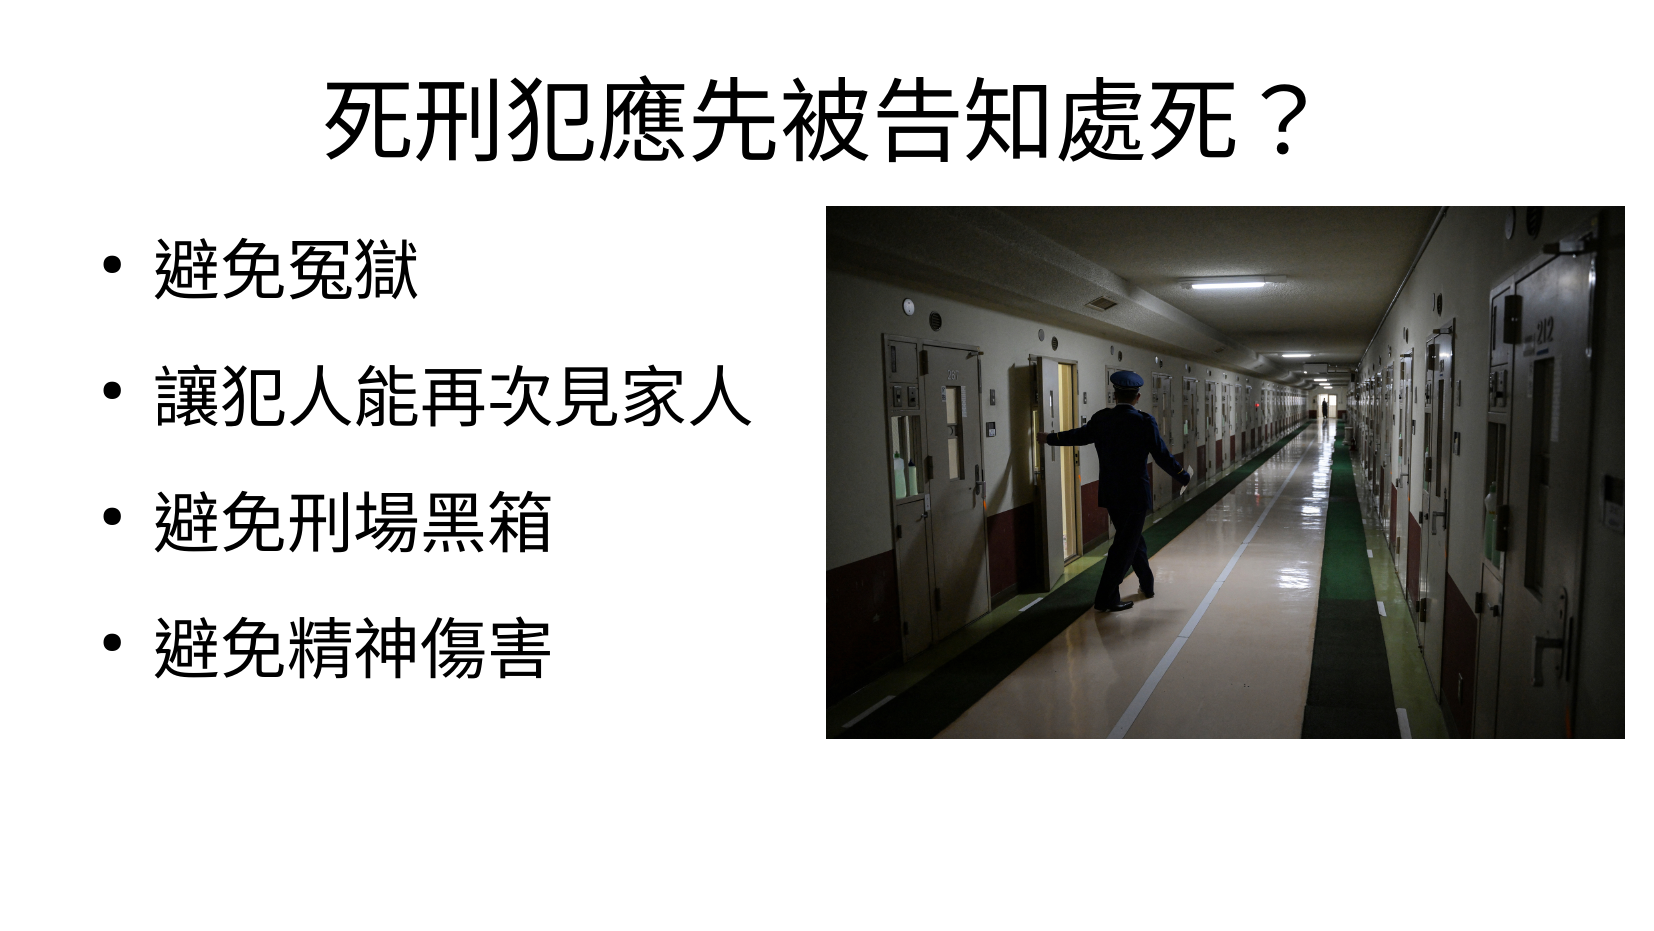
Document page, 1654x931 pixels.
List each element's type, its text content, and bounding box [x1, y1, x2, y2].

title 死刑犯應先被告知處死？ [82, 37, 1571, 193]
list 避免冤獄 讓犯人能再次見家人 避免刑場黑箱 避免精神傷害 [82, 217, 809, 758]
picture [826, 206, 1625, 739]
